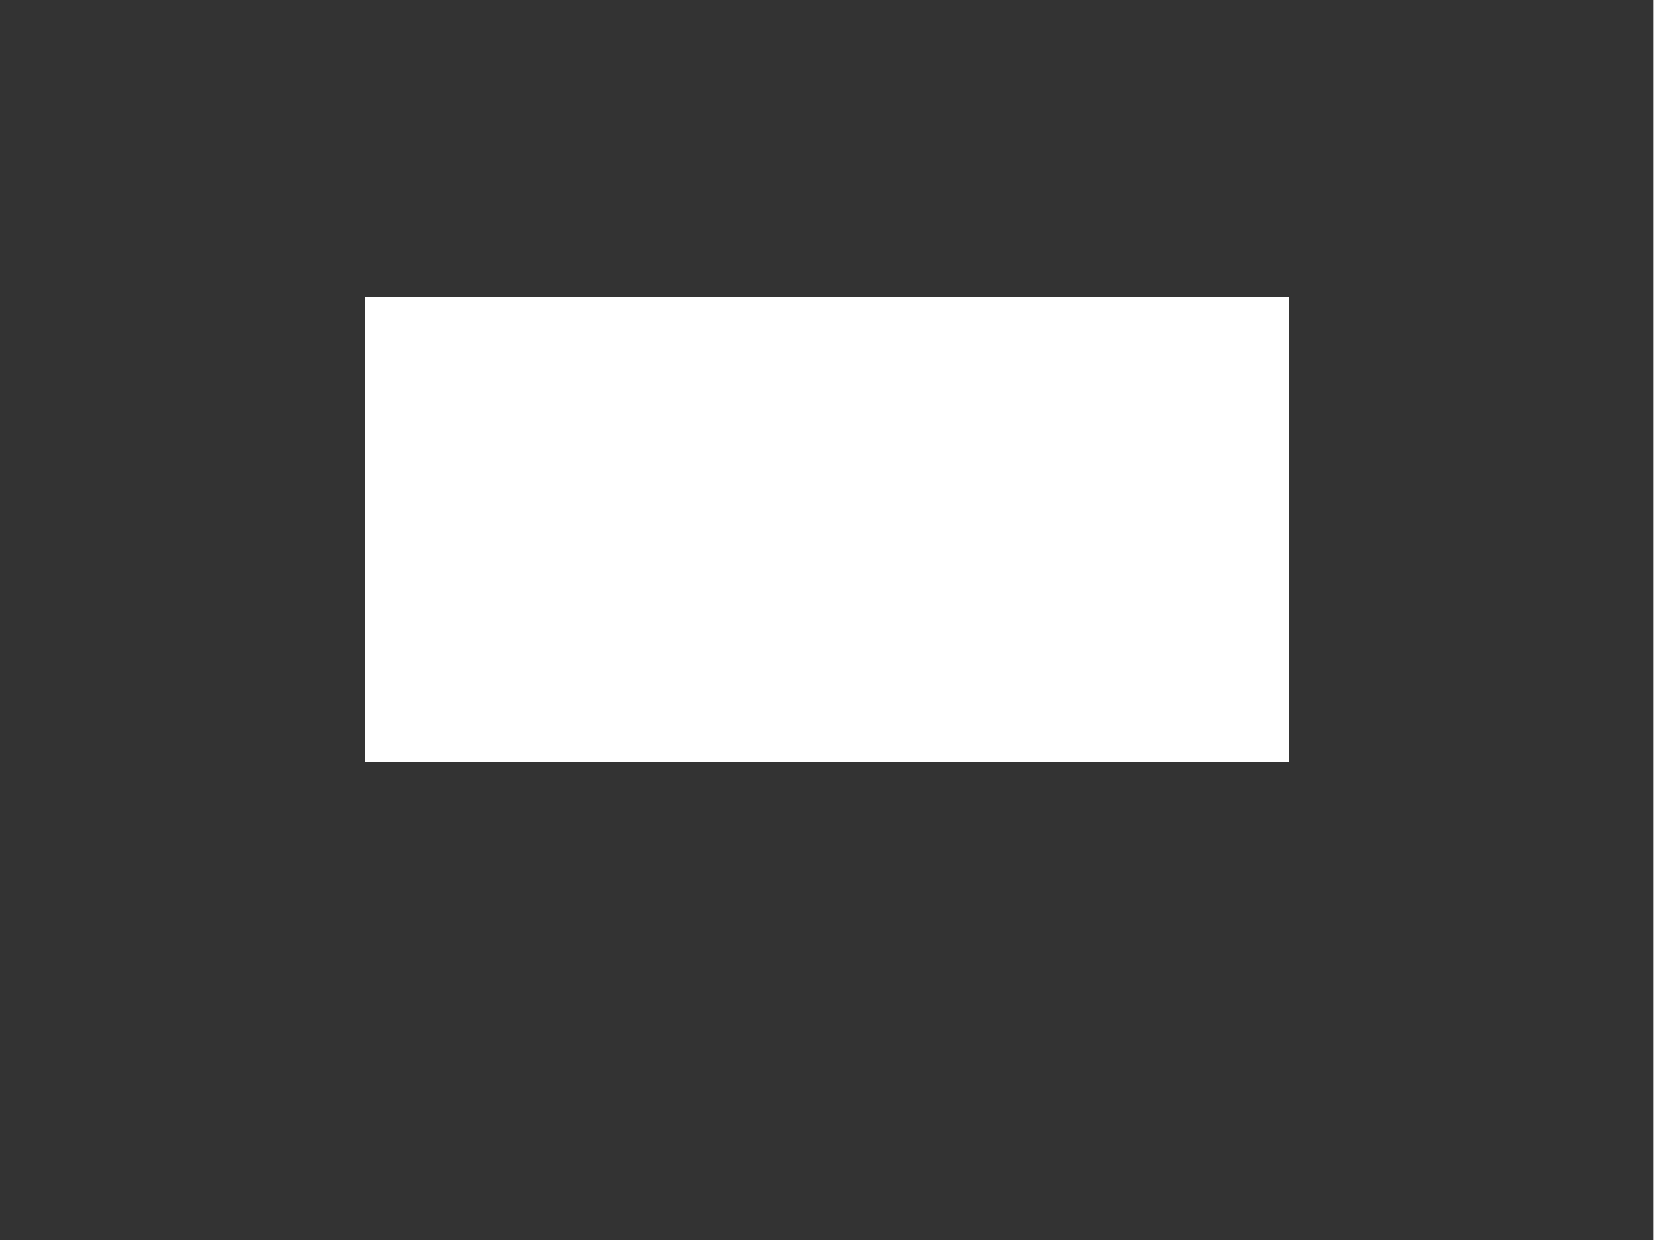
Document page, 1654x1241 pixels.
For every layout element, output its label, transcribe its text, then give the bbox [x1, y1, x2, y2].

subtitle 7 ± 2 [82, 49, 1571, 1010]
